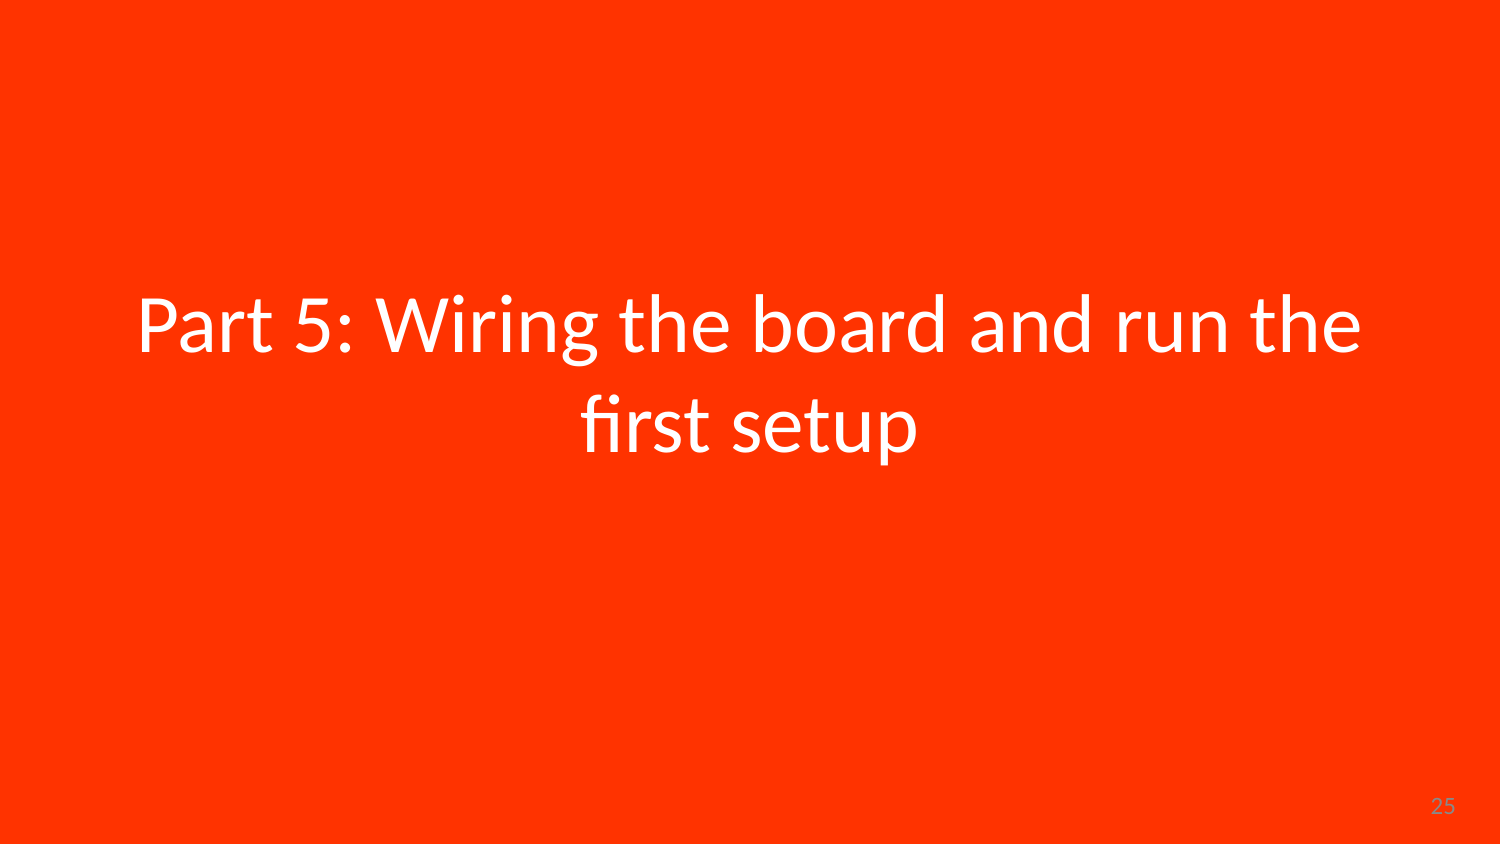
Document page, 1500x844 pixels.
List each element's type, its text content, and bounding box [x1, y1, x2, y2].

text_box 25 [1415, 782, 1500, 828]
title Part 5: Wiring the board and run the first setup [112, 262, 1388, 443]
